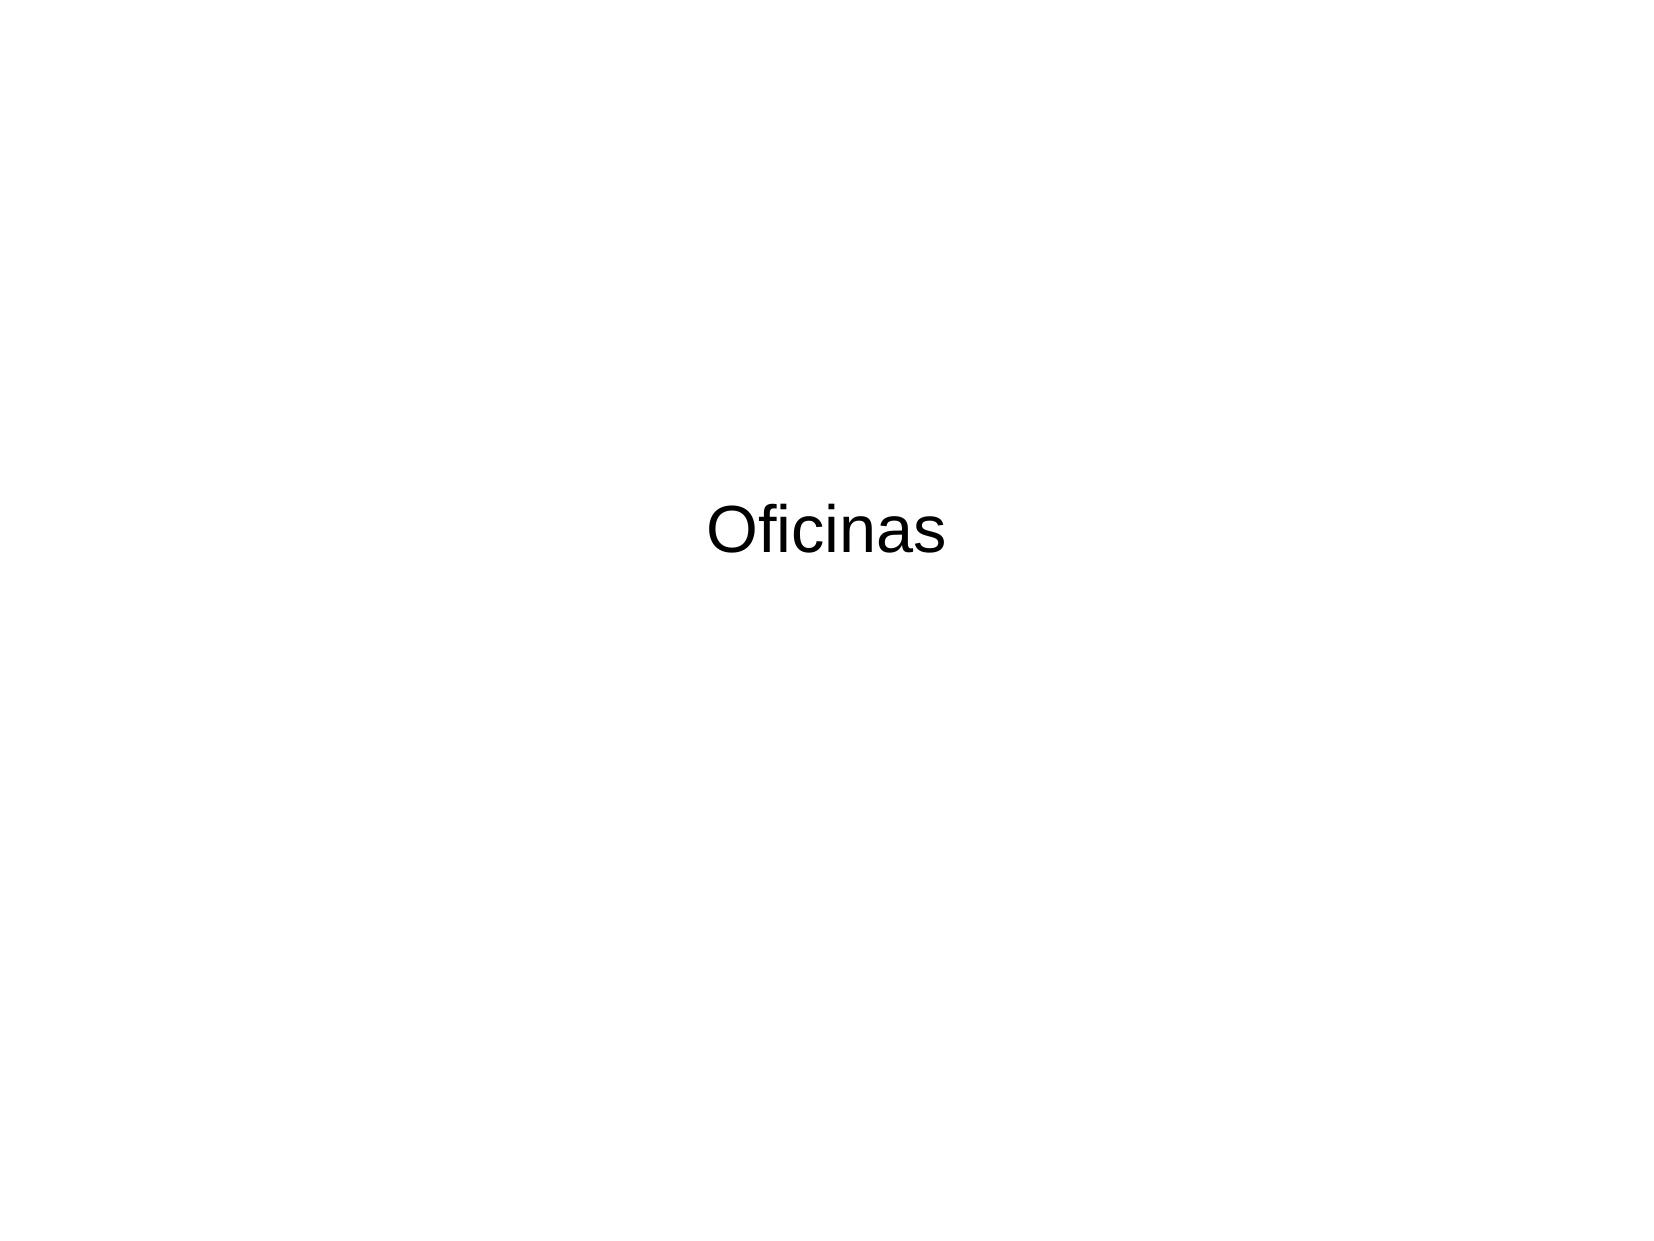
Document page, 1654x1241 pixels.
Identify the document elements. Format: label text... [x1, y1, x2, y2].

subtitle Oficinas [82, 49, 1571, 1010]
